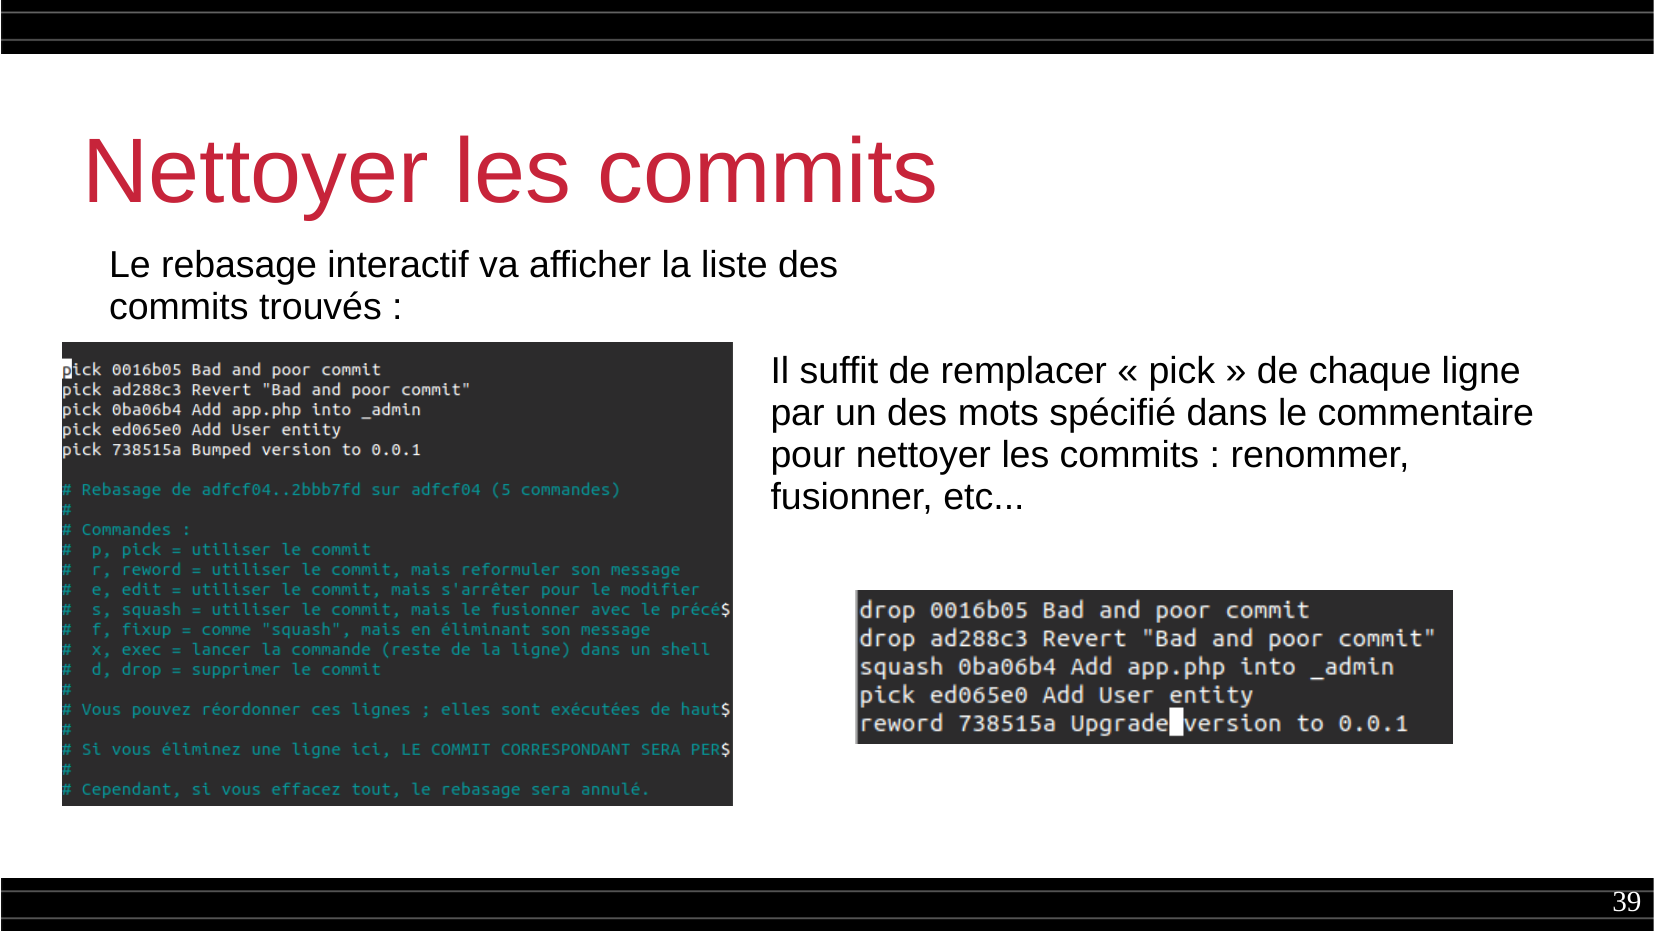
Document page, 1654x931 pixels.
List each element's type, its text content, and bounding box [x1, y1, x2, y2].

picture [855, 590, 1453, 744]
title Nettoyer les commits [82, 92, 1571, 249]
text_box Le rebasage interactif va afficher la liste des commits trouvés : [94, 236, 957, 336]
picture [1, 878, 1654, 931]
picture [1, 0, 1654, 54]
picture [62, 342, 733, 806]
text_box Il suffit de remplacer « pick » de chaque ligne par un des mots spécifié dans le commentaire pour nettoyer les commits : renommer, fusionner, etc... [755, 342, 1595, 526]
